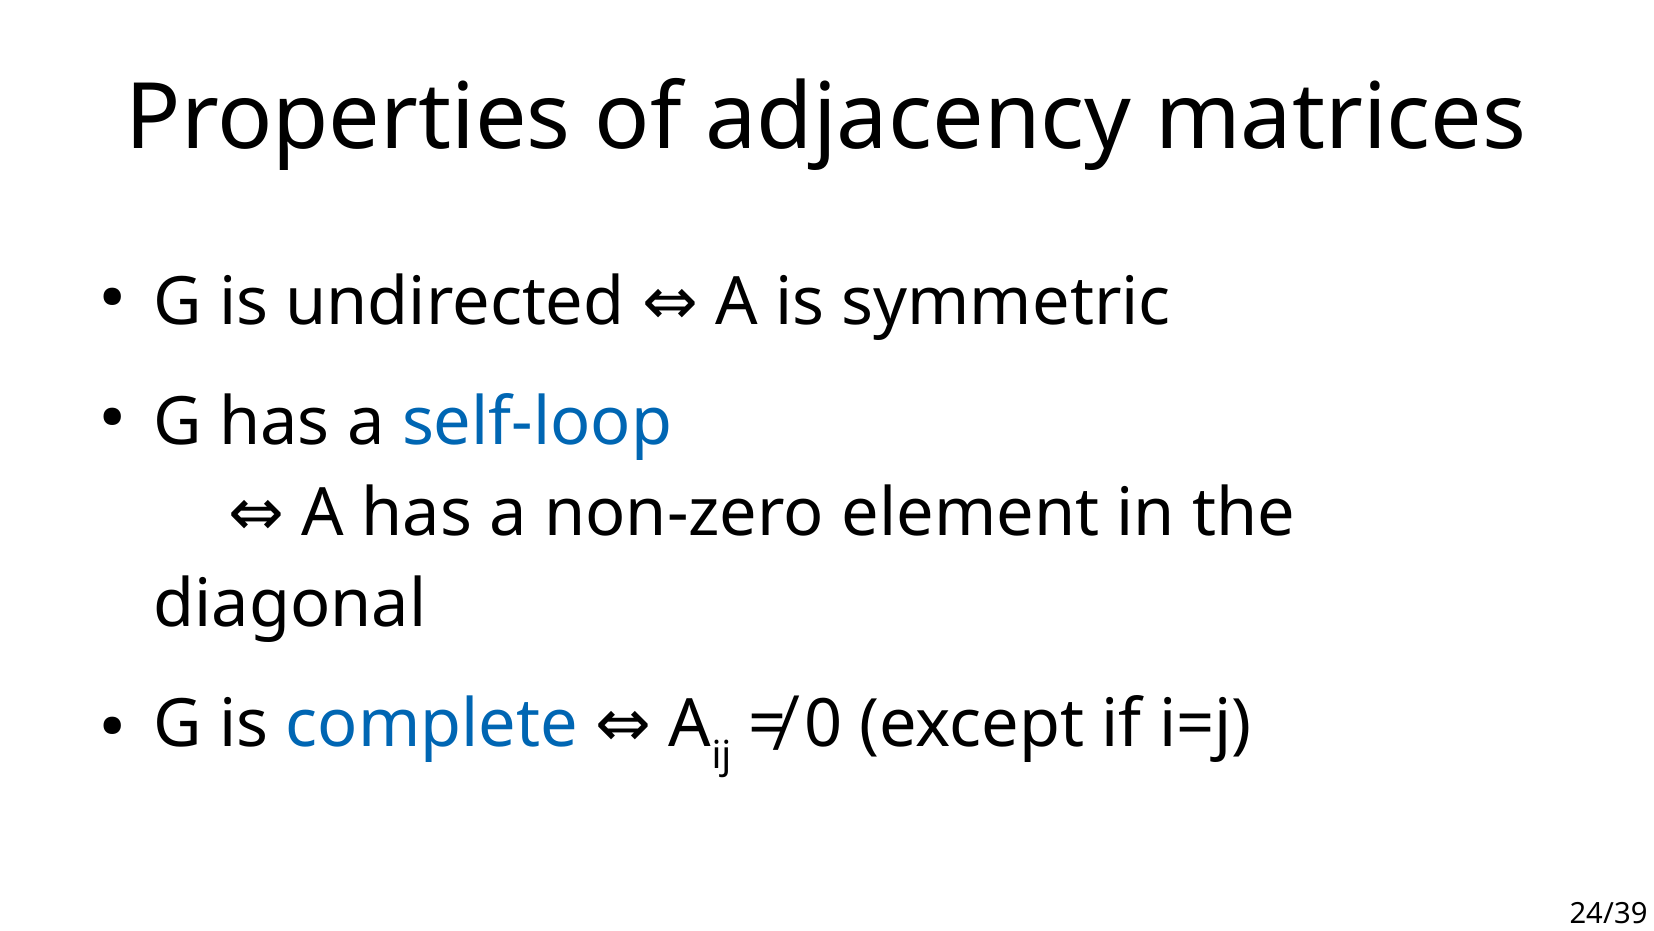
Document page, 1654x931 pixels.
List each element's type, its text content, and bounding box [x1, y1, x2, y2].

title Properties of adjacency matrices [82, 1, 1571, 226]
list G is undirected ⇔ A is symmetric G has a self-loop ⇔ A has a non-zero element in the diagonal G is complete ⇔ Aij ≠ 0 (except if i=j) [82, 253, 1571, 793]
